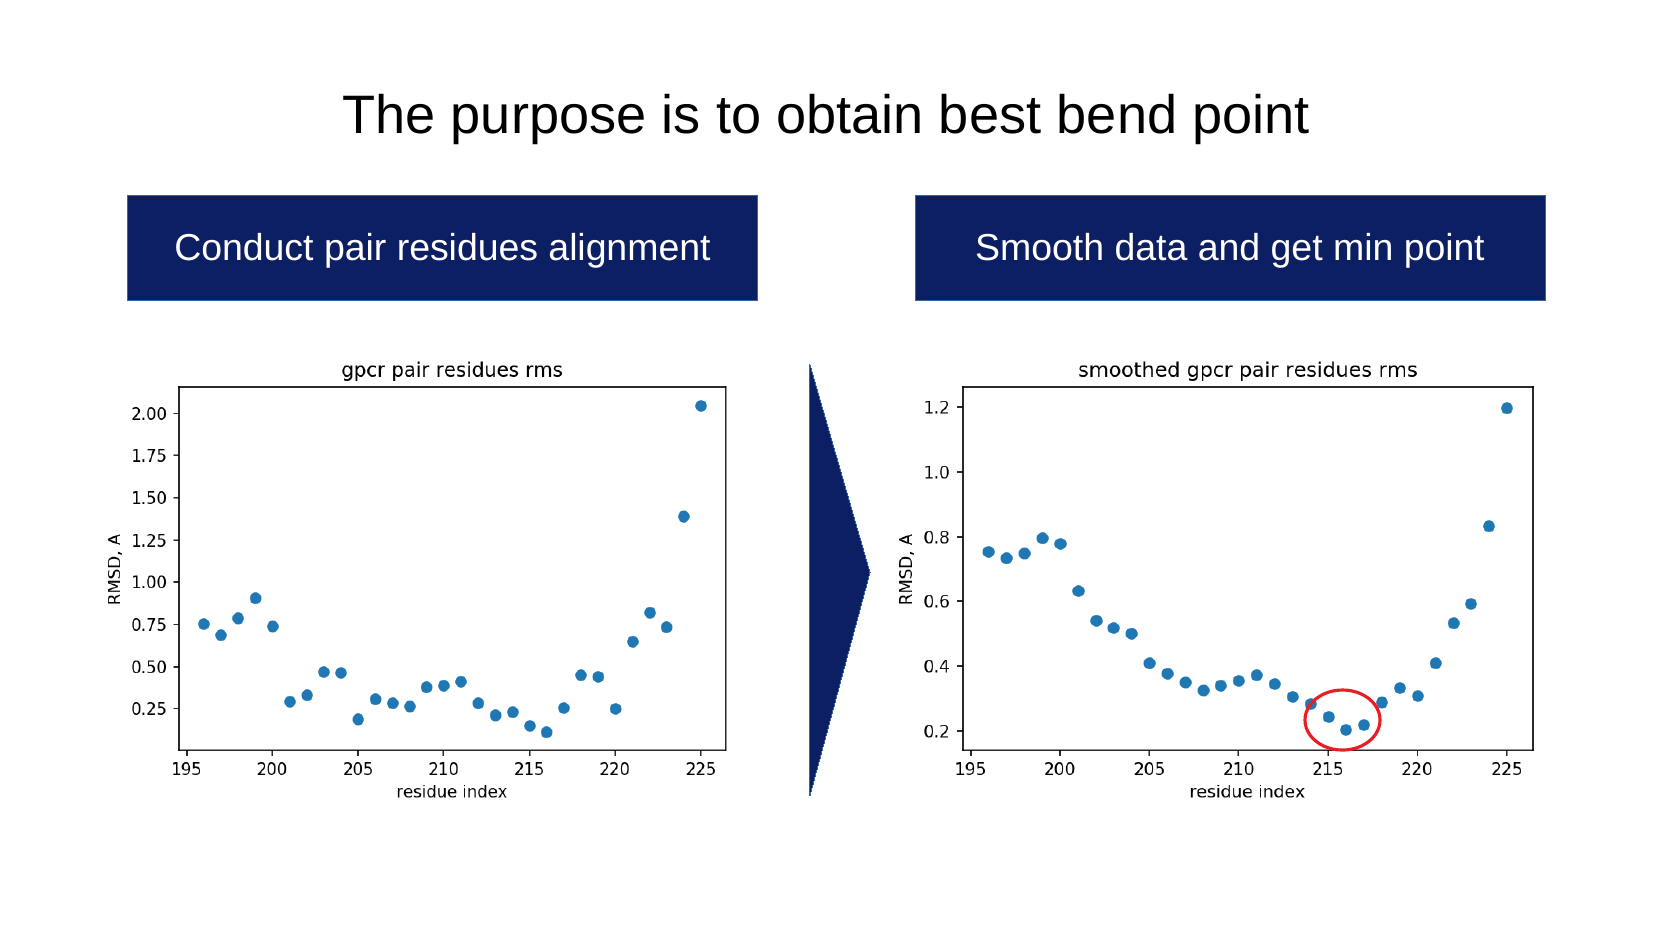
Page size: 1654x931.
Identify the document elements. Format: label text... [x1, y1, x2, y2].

picture [90, 329, 796, 811]
text_box [809, 364, 871, 796]
text_box [1305, 690, 1381, 751]
text_box Conduct pair residues alignment [127, 195, 758, 301]
text_box Smooth data and get min point [915, 195, 1546, 301]
picture [870, 329, 1606, 811]
title The purpose is to obtain best bend point [82, 37, 1571, 193]
